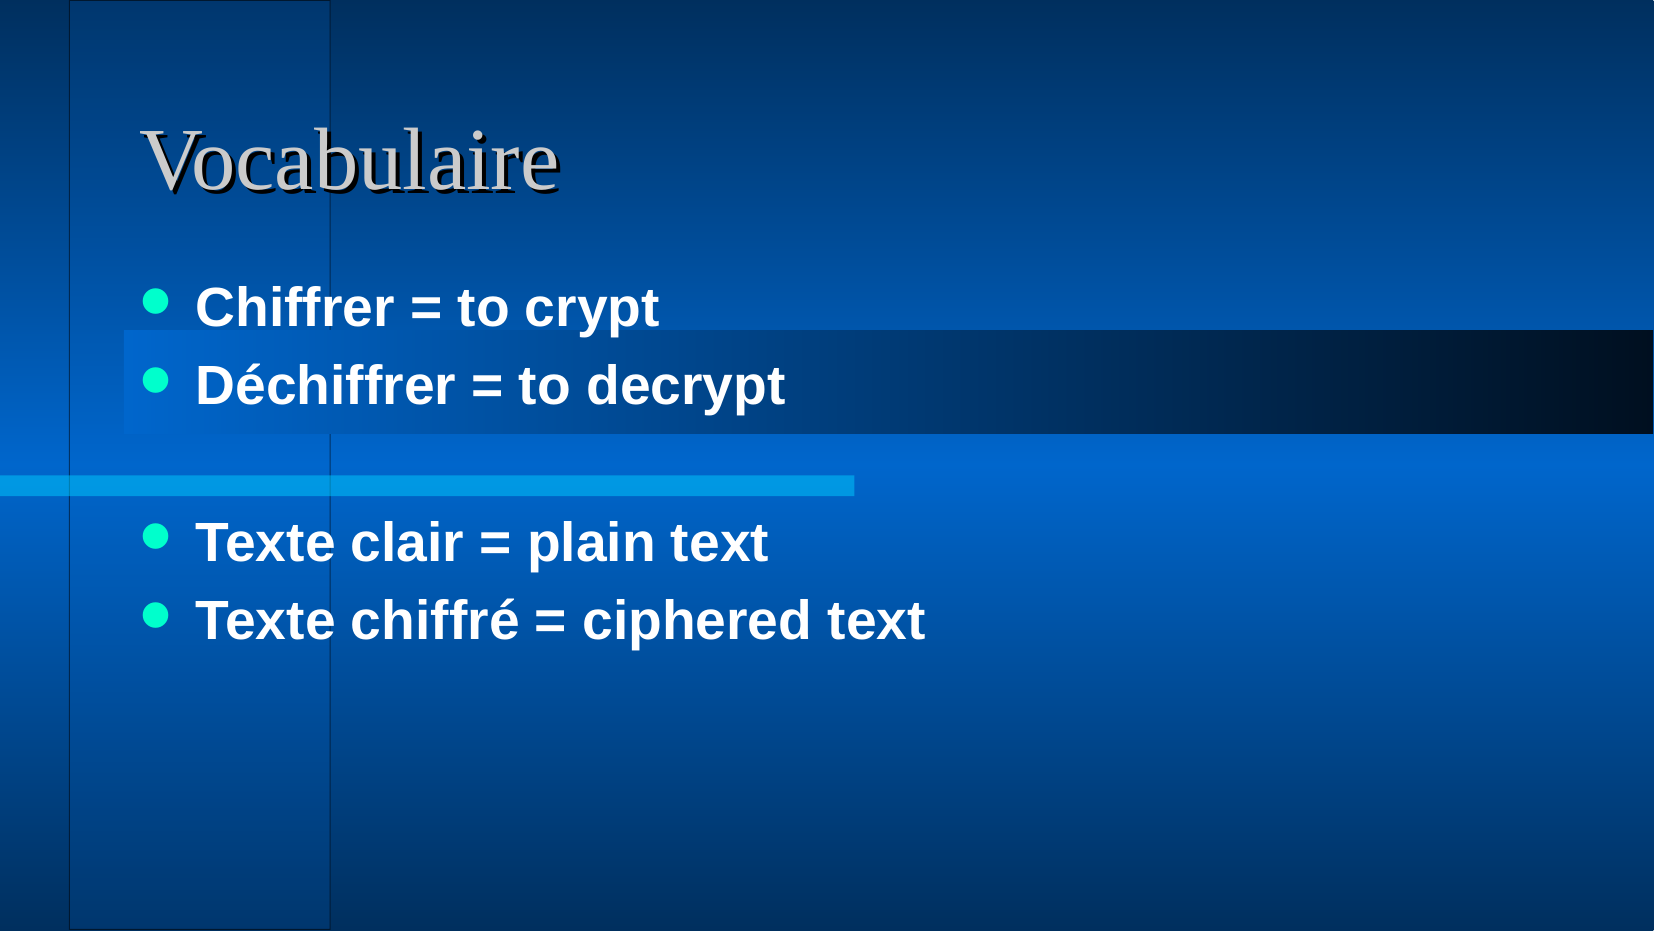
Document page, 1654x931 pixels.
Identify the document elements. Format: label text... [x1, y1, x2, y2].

title Vocabulaire [124, 82, 1530, 238]
list Chiffrer = to crypt Déchiffrer = to decrypt Texte clair = plain text Texte chiffré = ciphered text [124, 268, 1530, 827]
